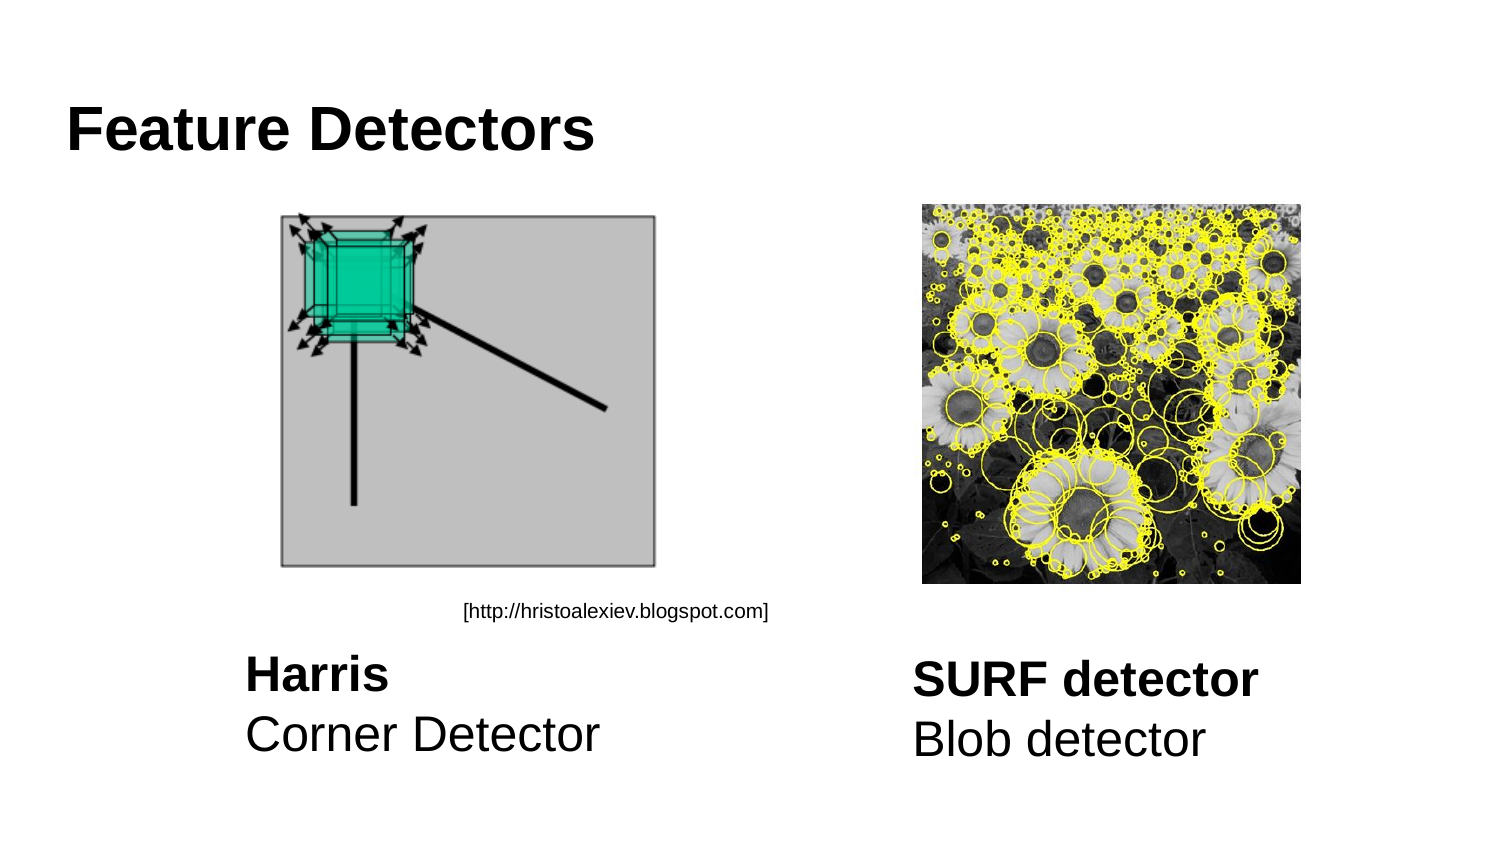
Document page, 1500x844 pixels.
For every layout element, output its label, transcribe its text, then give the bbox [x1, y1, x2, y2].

text_box [http://hristoalexiev.blogspot.com] [448, 582, 817, 646]
text_box SURF detector Blob detector [897, 631, 1327, 765]
title Feature Detectors [51, 72, 1449, 167]
picture [262, 199, 691, 594]
text_box Harris Corner Detector [230, 626, 691, 770]
picture [911, 194, 1313, 600]
